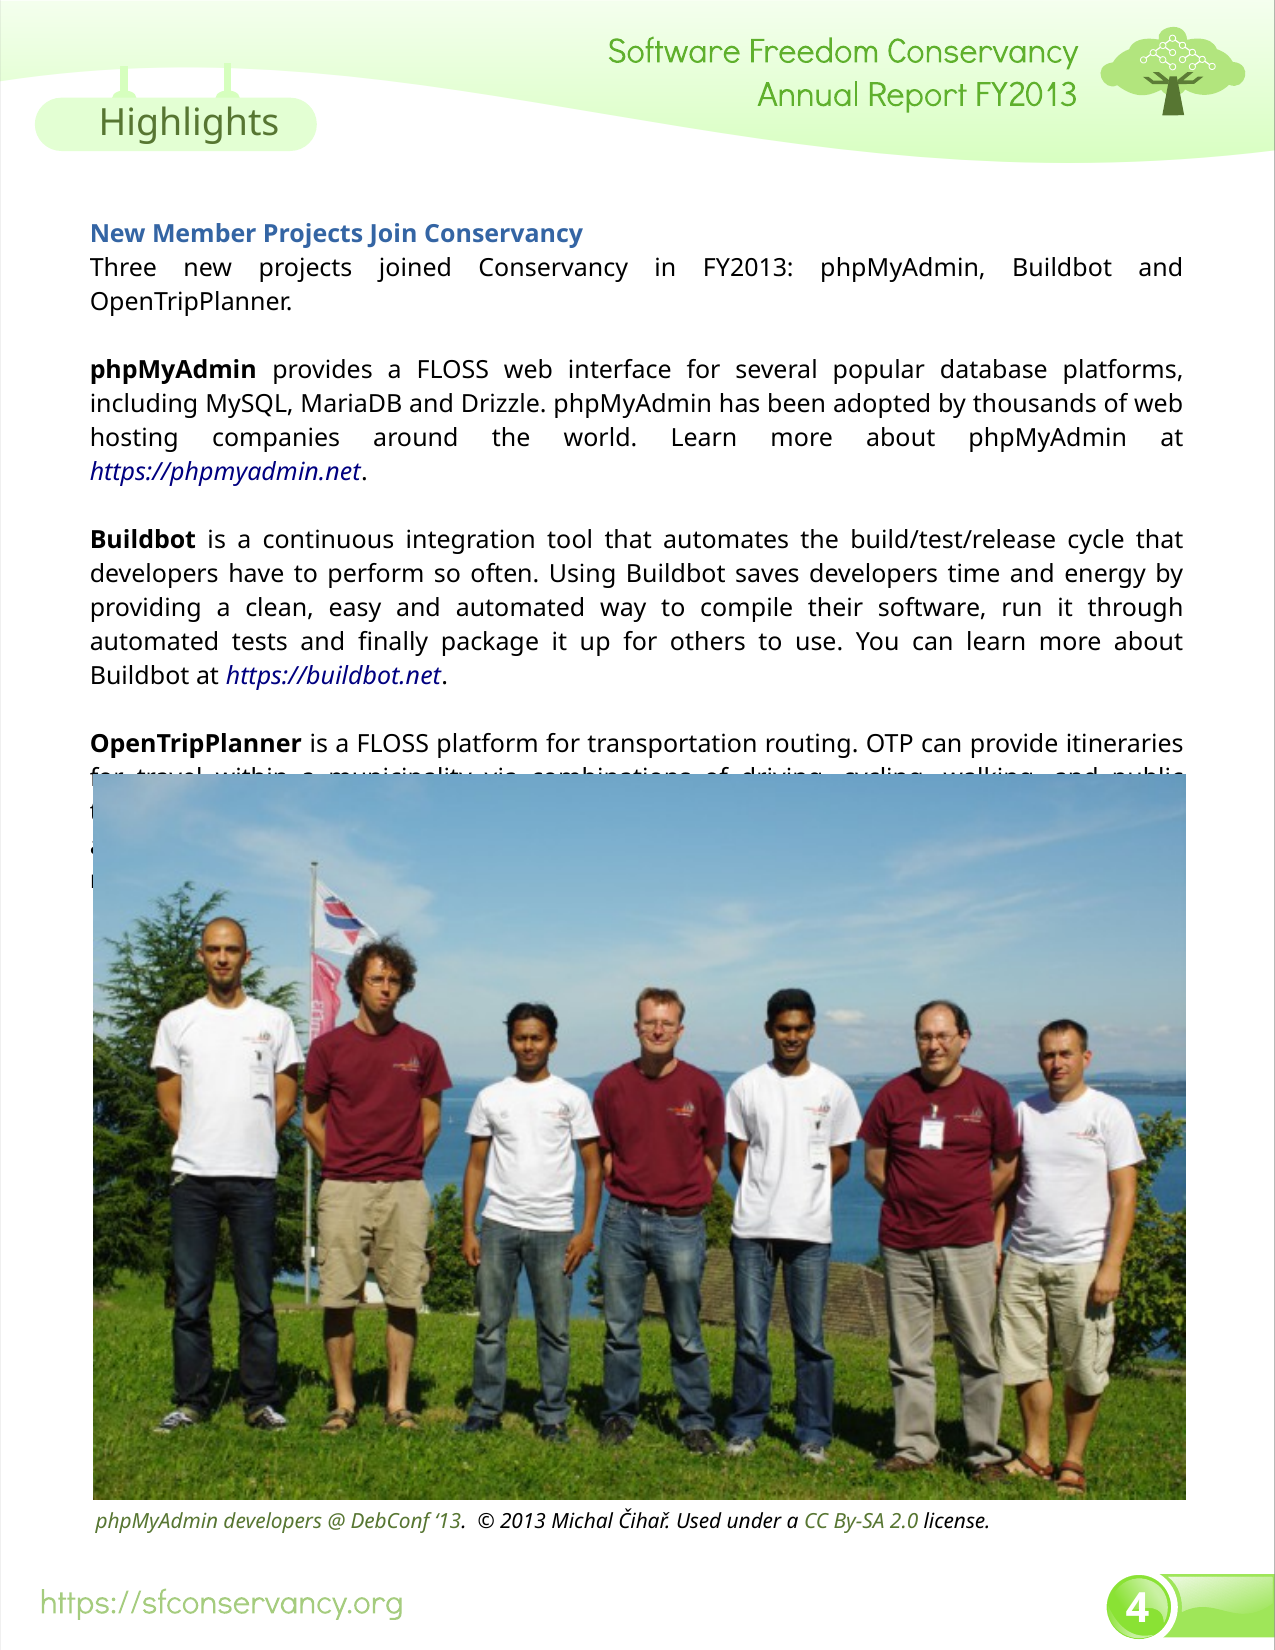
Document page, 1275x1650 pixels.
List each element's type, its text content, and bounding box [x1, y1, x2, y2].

text_box phpMyAdmin developers @ DebConf ‘13. © 2013 Michal Čihař. Used under a CC By-SA 2.0 license. [80, 1499, 1275, 1561]
text_box Highlights [83, 87, 268, 152]
text_box New Member Projects Join Conservancy Three new projects joined Conservancy in FY2013: phpMyAdmin, Buildbot and OpenTripPlanner. phpMyAdmin provides a FLOSS web interface for several popular database platforms, including MySQL, MariaDB and Drizzle. phpMyAdmin has been adopted by thousands of web hosting companies around the world. Learn more about phpMyAdmin at https://phpmyadmin.net. Buildbot is a continuous integration tool that automates the build/test/release cycle that developers have to perform so often. Using Buildbot saves developers time and energy by providing a clean, easy and automated way to compile their software, run it through automated tests and finally package it up for others to use. You can learn more about Buildbot at https://buildbot.net. OpenTripPlanner is a FLOSS platform for transportation routing. OTP can provide itineraries for travel within a municipality via combinations of driving, cycling, walking, and public transit segments. It can even do large scale network analysis and prediction modeling, allowing for simulations which can be used for design or emergency preparedness. Learn more about OpenTripPlanner at http://opentripplanner.org. [75, 207, 1201, 864]
picture [93, 774, 1186, 1499]
